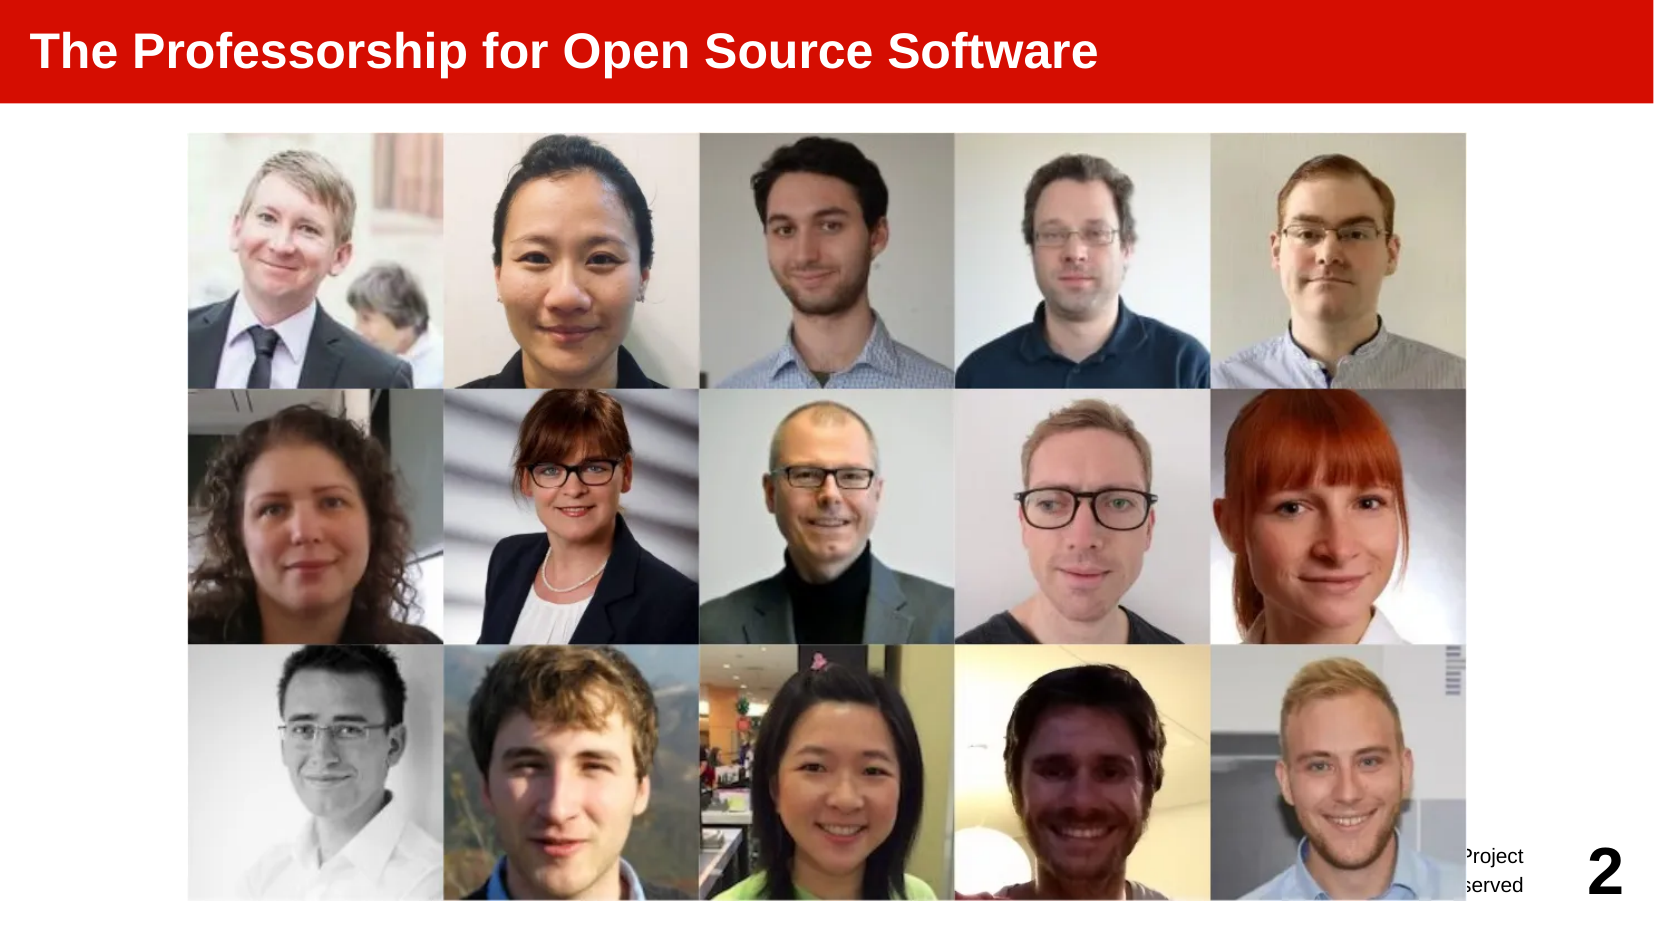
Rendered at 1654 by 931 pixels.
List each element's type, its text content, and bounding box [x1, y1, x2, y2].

title The Professorship for Open Source Software [0, 0, 1654, 104]
picture [187, 132, 1467, 901]
